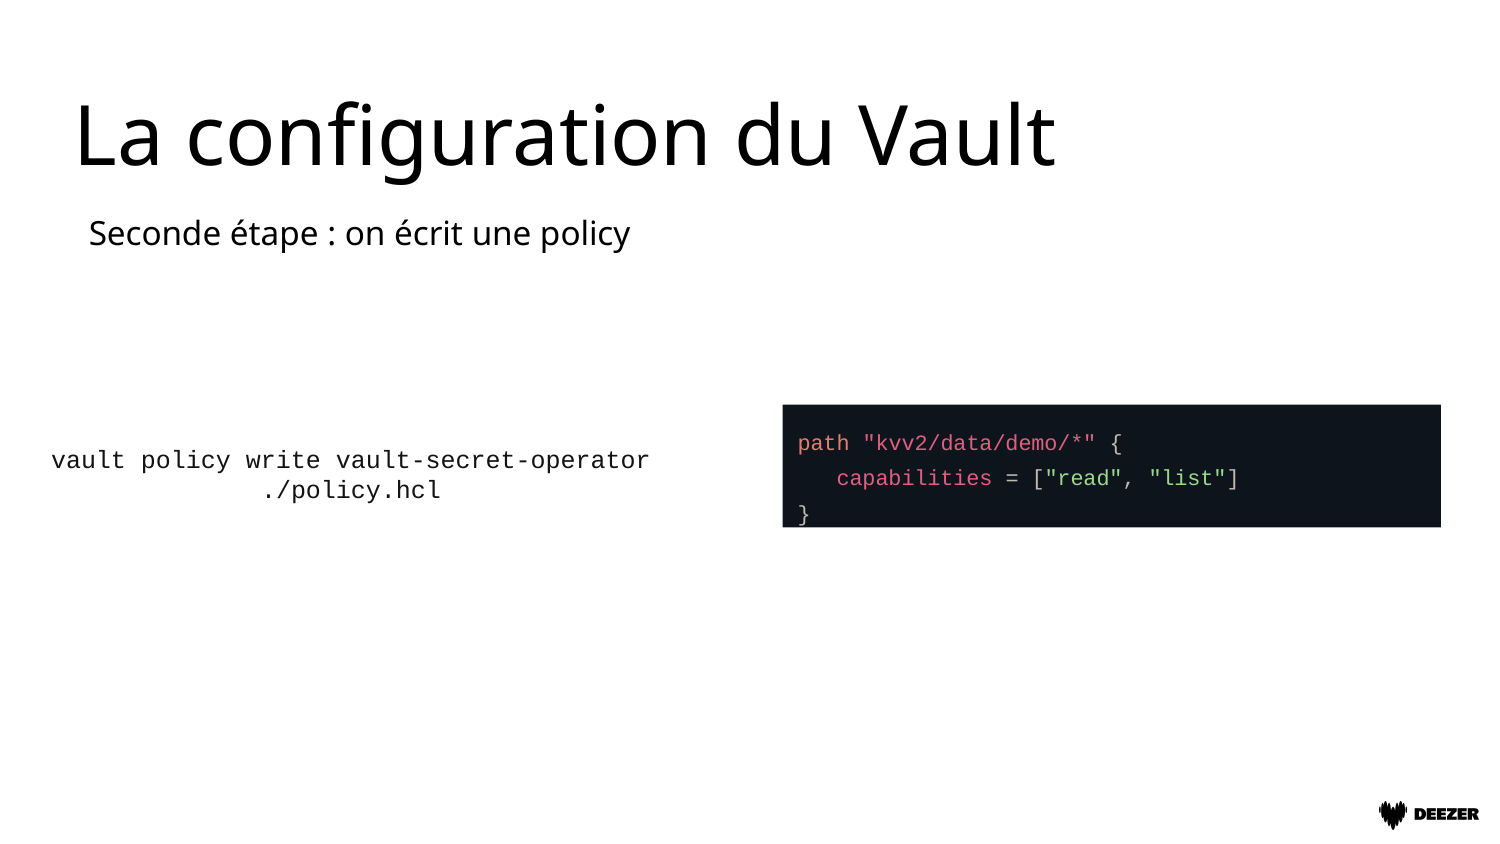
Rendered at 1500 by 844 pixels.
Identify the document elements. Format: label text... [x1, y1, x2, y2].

list path "kvv2/data/demo/*" { capabilities = ["read", "list"] } [782, 404, 1441, 528]
title La configuration du Vault [73, 97, 1427, 273]
subtitle Seconde étape : on écrit une policy [73, 203, 1201, 338]
picture [1379, 801, 1479, 830]
text_box vault policy write vault-secret-operator ./policy.hcl [0, 428, 719, 564]
